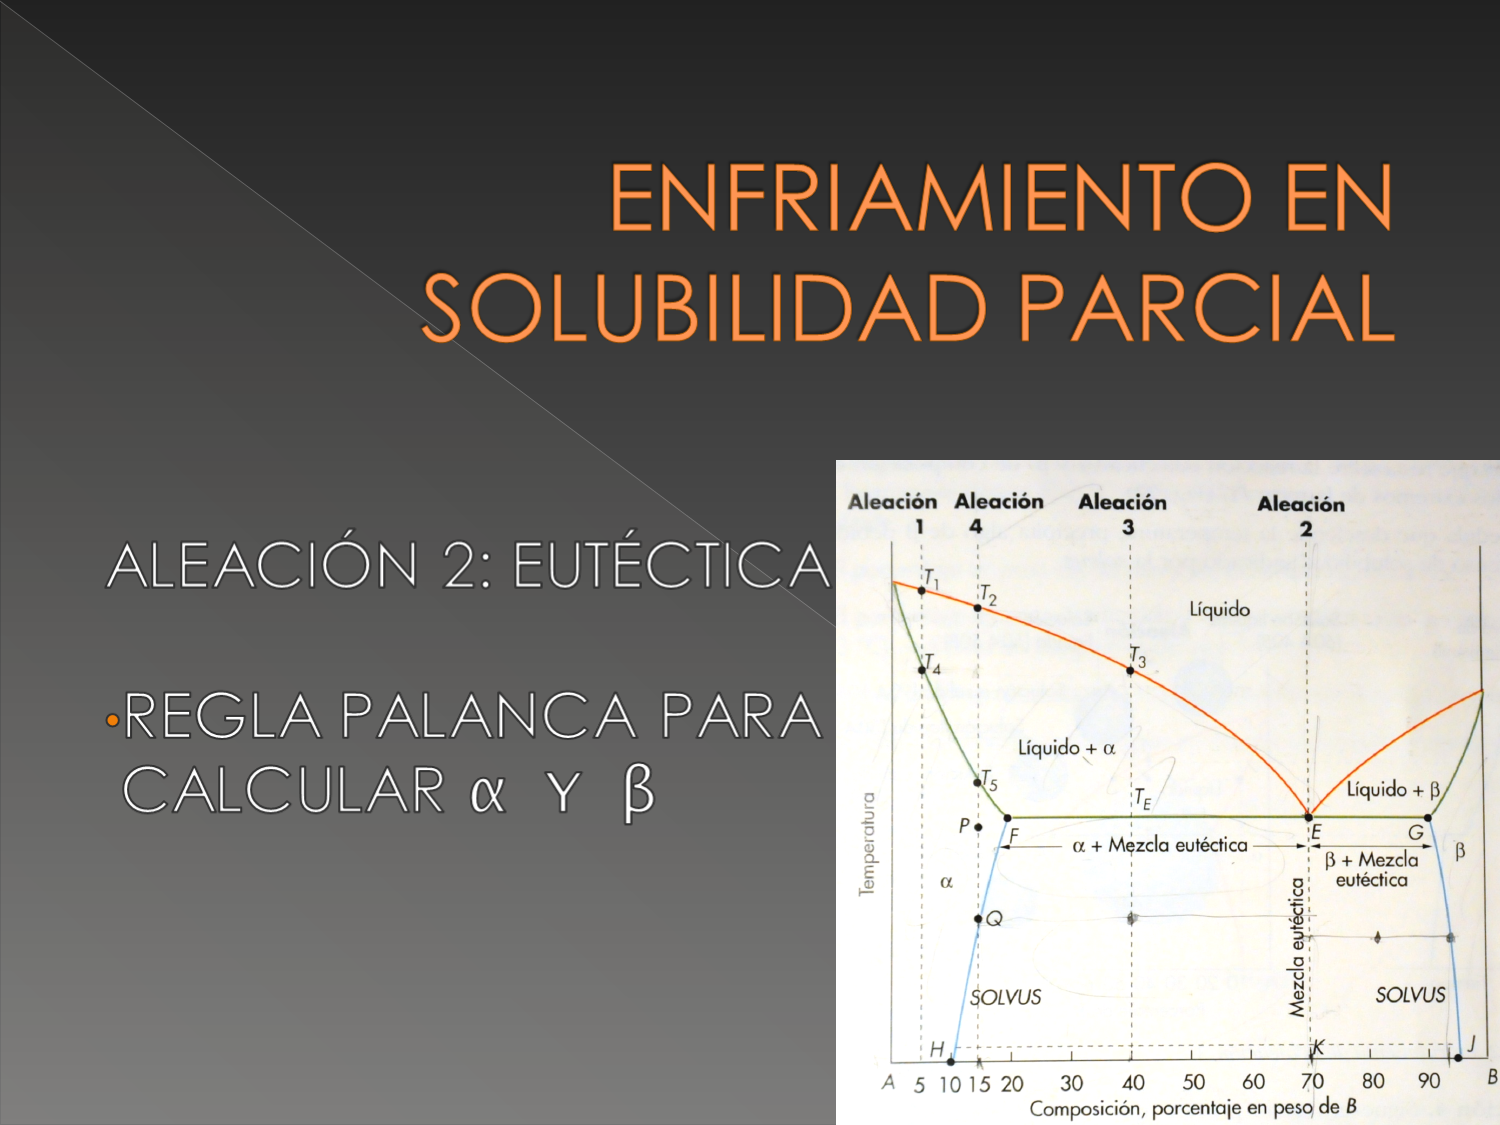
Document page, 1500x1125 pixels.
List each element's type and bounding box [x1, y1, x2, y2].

picture [65, 106, 1500, 1125]
